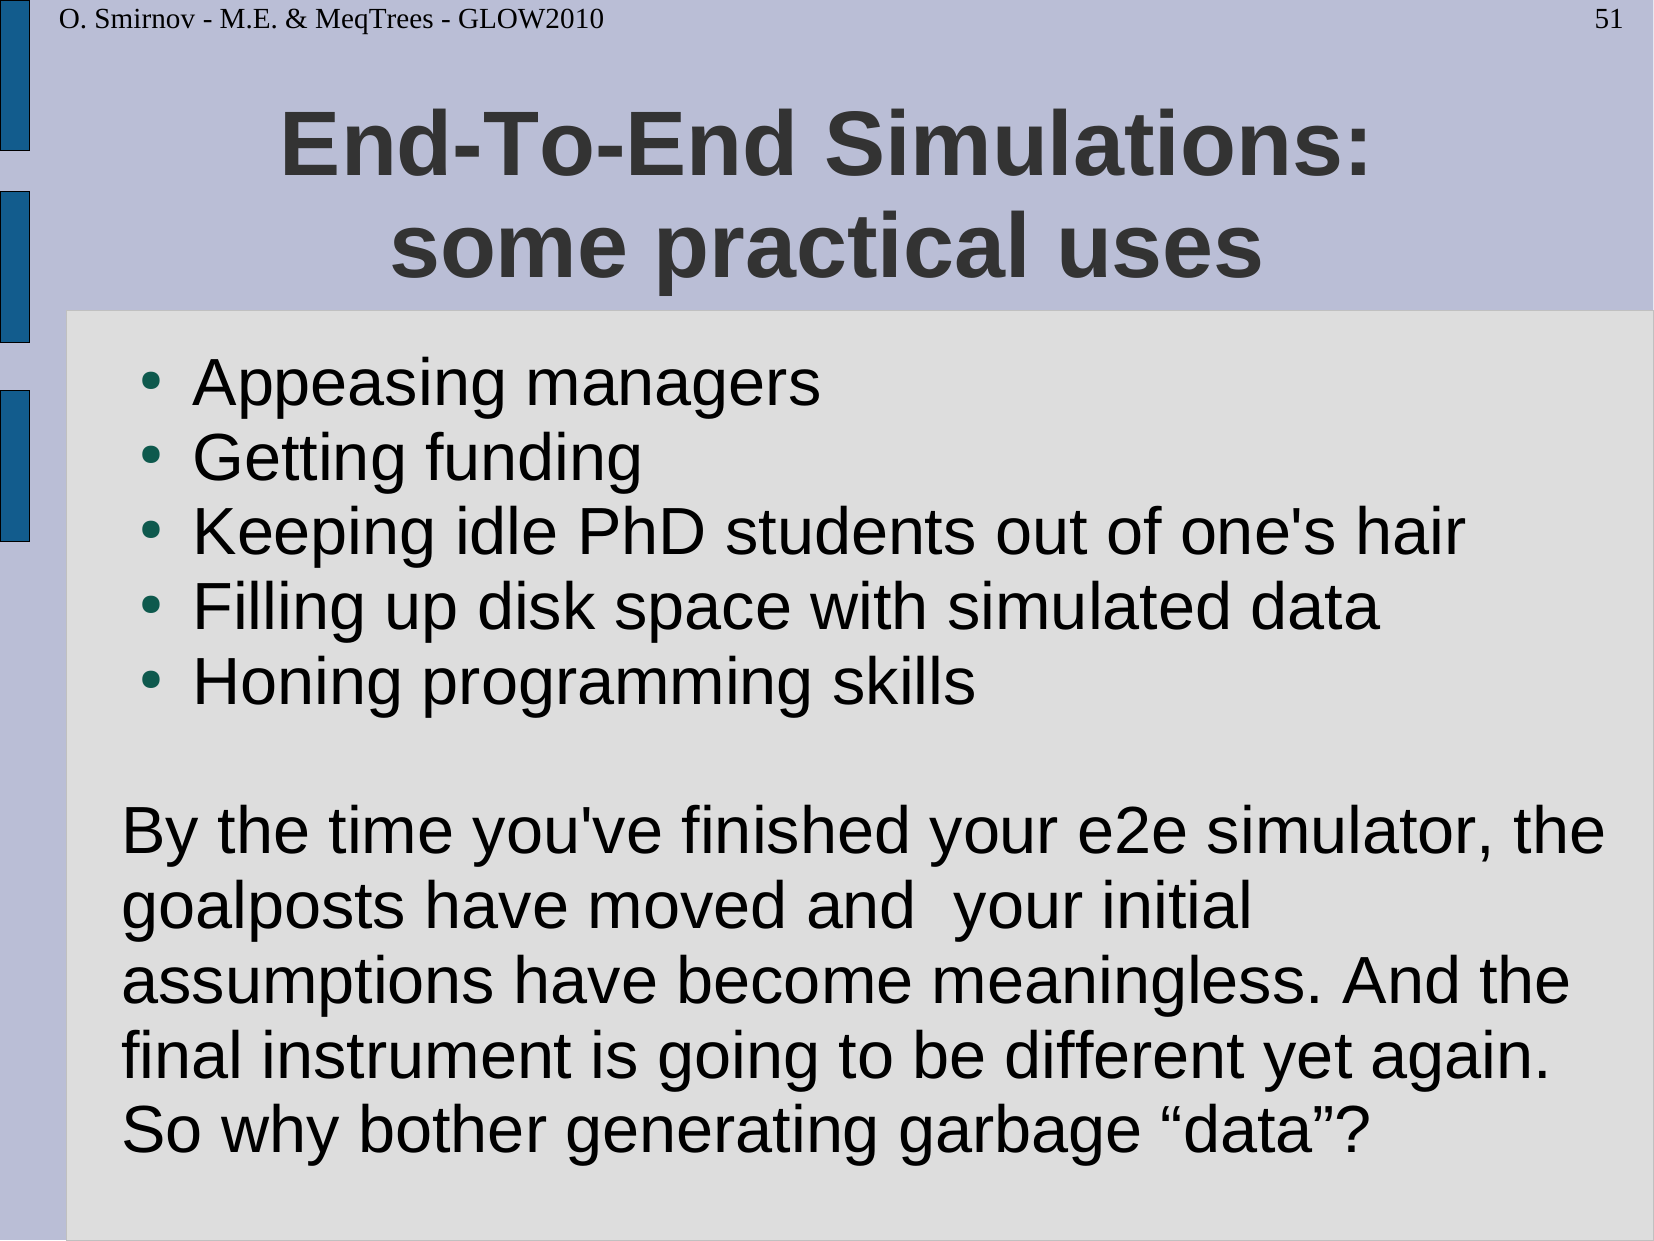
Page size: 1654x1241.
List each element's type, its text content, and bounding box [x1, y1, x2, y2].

list Appeasing managers Getting funding Keeping idle PhD students out of one's hair Filling up disk space with simulated data Honing programming skills By the time you've finished your e2e simulator, the goalposts have moved and your initial assumptions have become meaningless. And the final instrument is going to be different yet again. So why bother generating garbage “data”? [121, 344, 1625, 1168]
title End-To-End Simulations: some practical uses [121, 92, 1534, 298]
